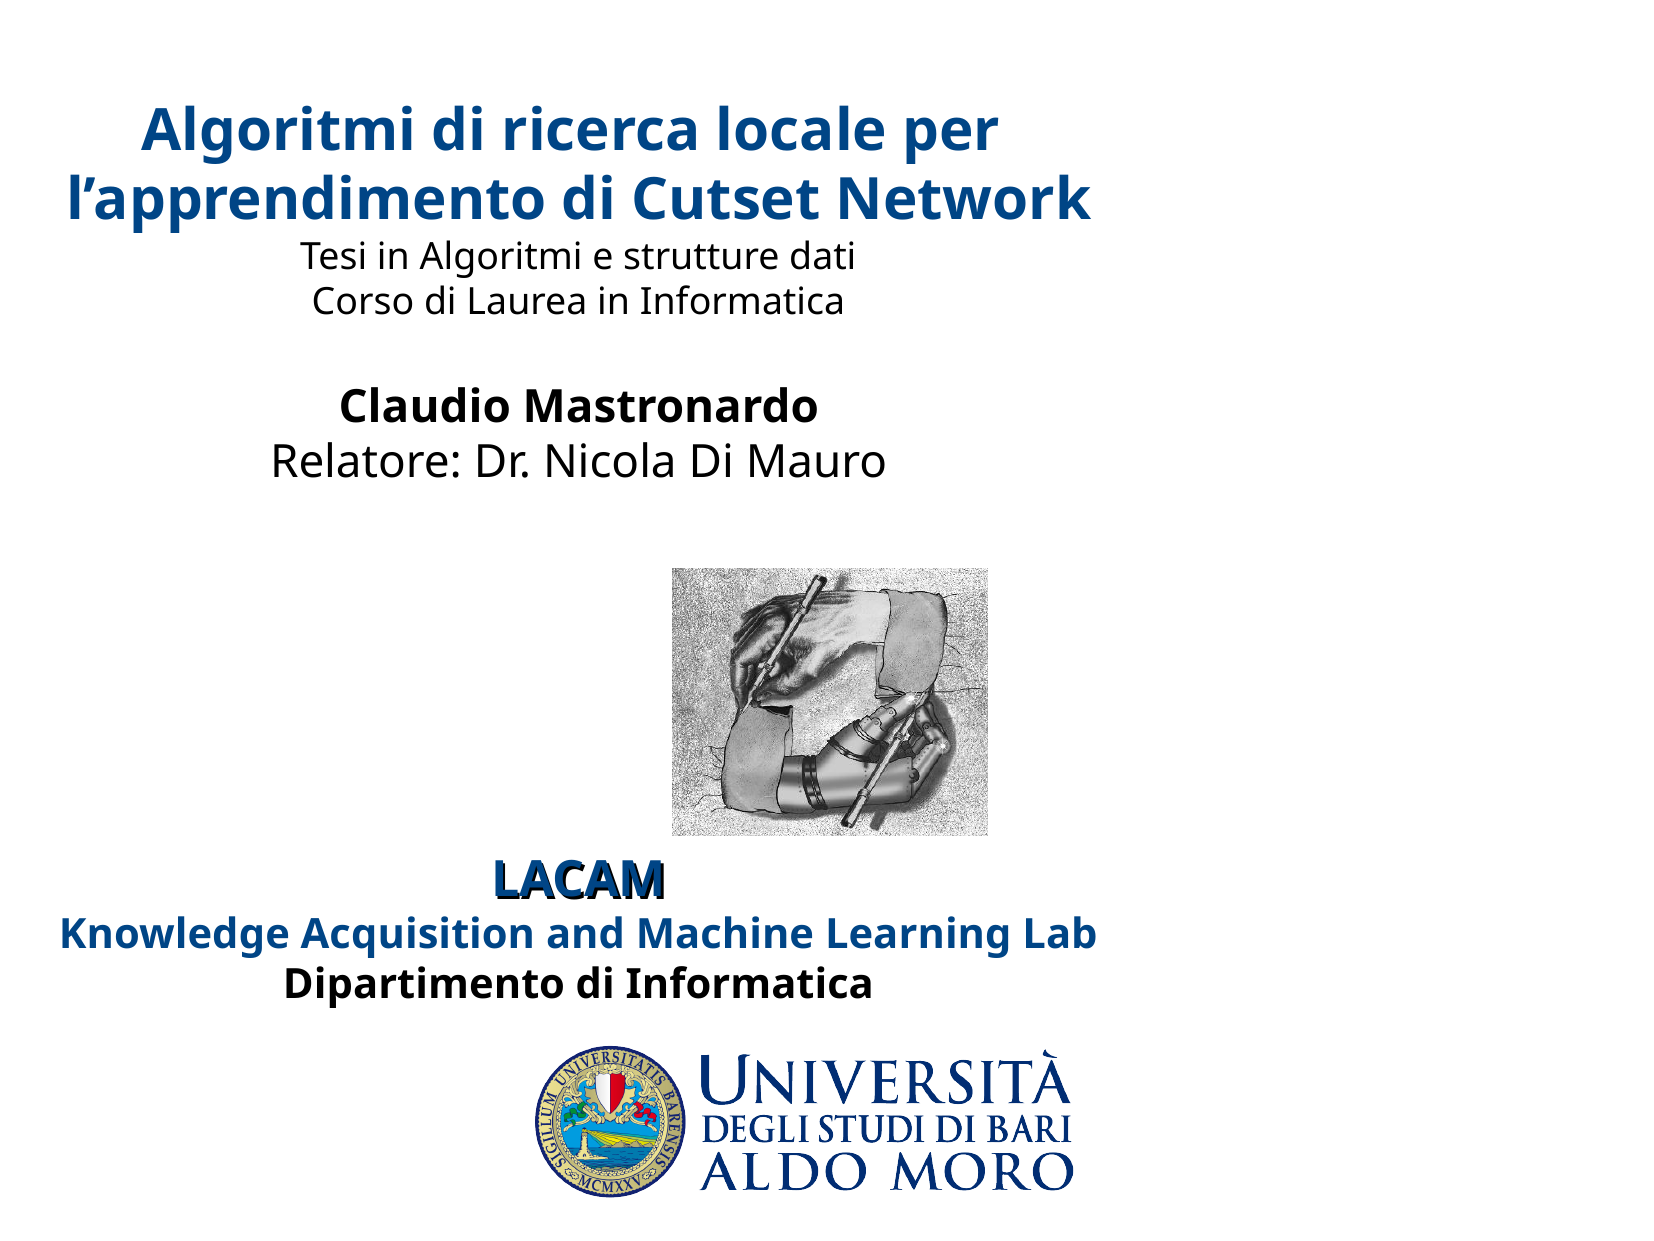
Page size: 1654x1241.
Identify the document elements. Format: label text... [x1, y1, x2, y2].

picture [672, 568, 988, 836]
text_box Algoritmi di ricerca locale per l’apprendimento di Cutset Network Tesi in Algoritmi e strutture dati Corso di Laurea in Informatica Claudio Mastronardo Relatore: Dr. Nicola Di Mauro LACAM Knowledge Acquisition and Machine Learning Lab Dipartimento di Informatica [59, 86, 1595, 1163]
picture [532, 1036, 1093, 1211]
